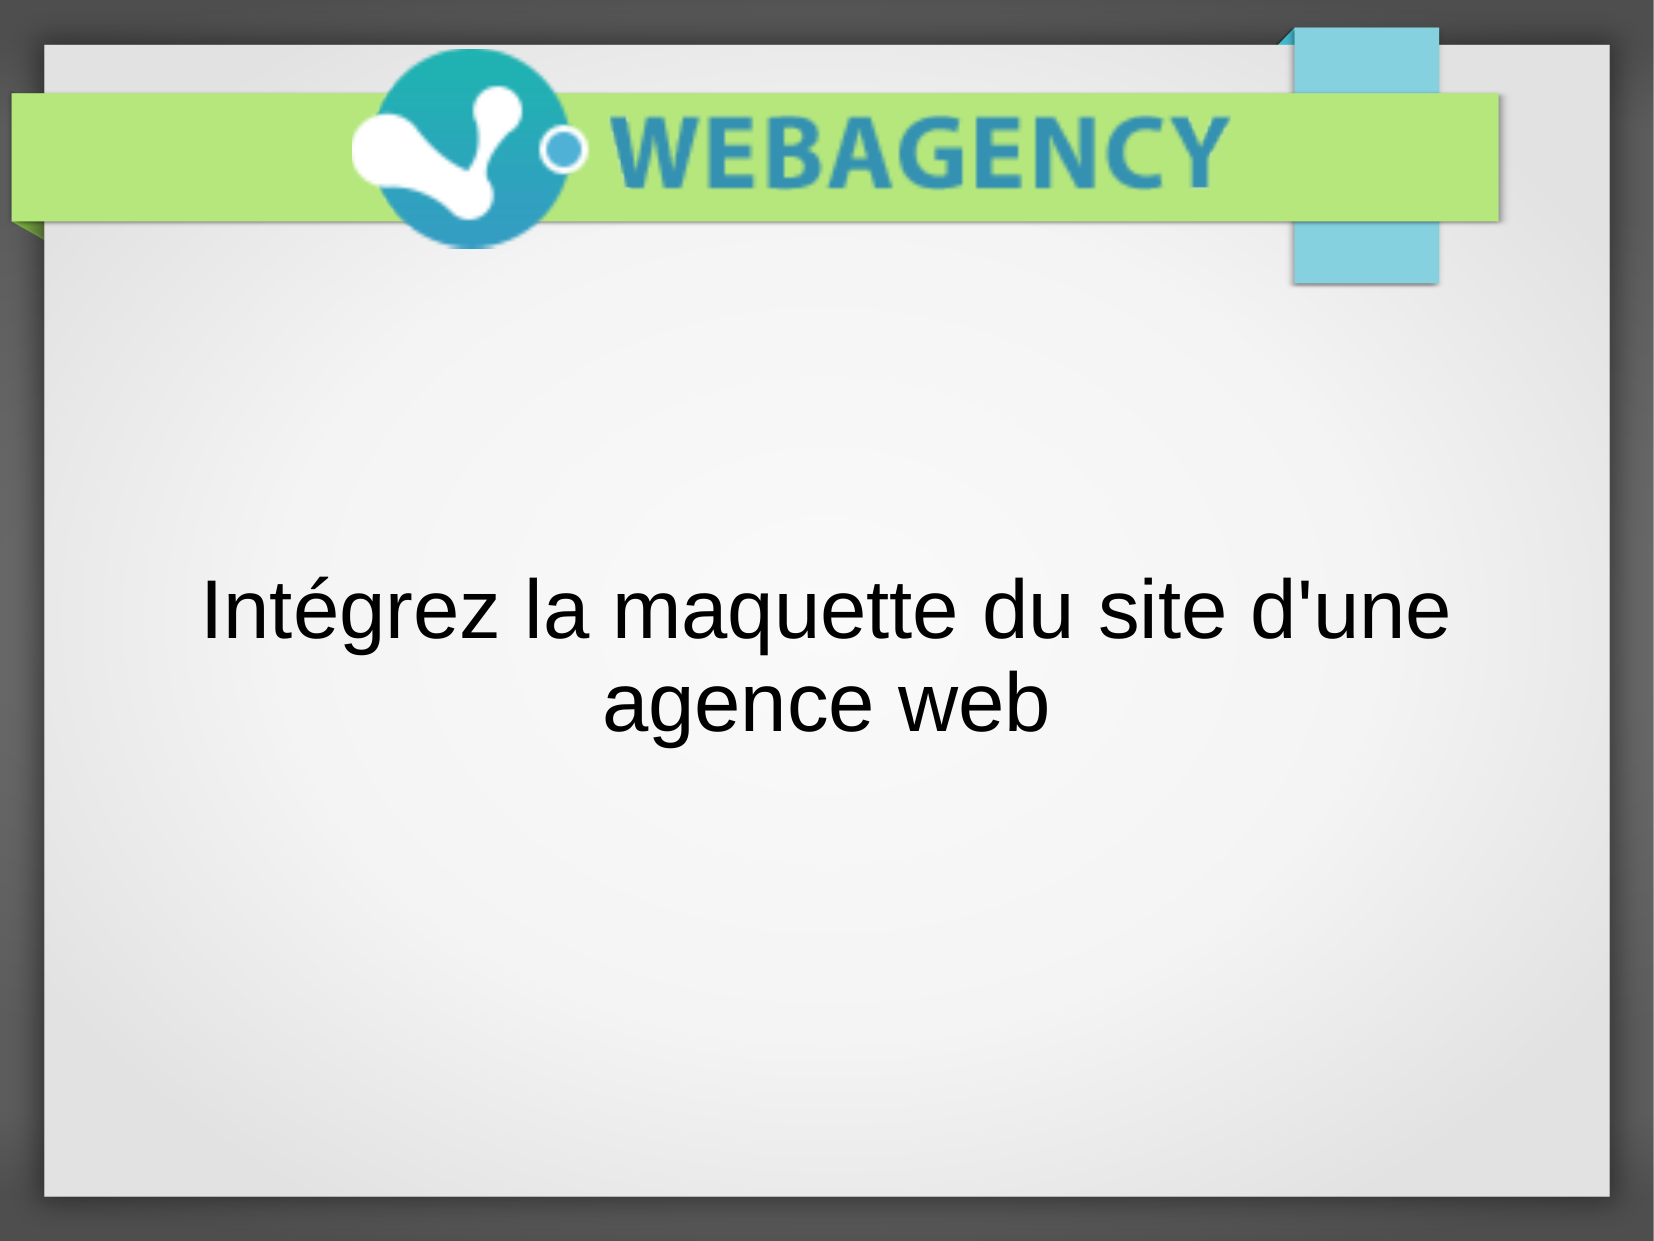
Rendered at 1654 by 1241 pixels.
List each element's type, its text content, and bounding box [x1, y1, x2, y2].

picture [0, 0, 1654, 1241]
subtitle Intégrez la maquette du site d'une agence web [82, 296, 1571, 1016]
